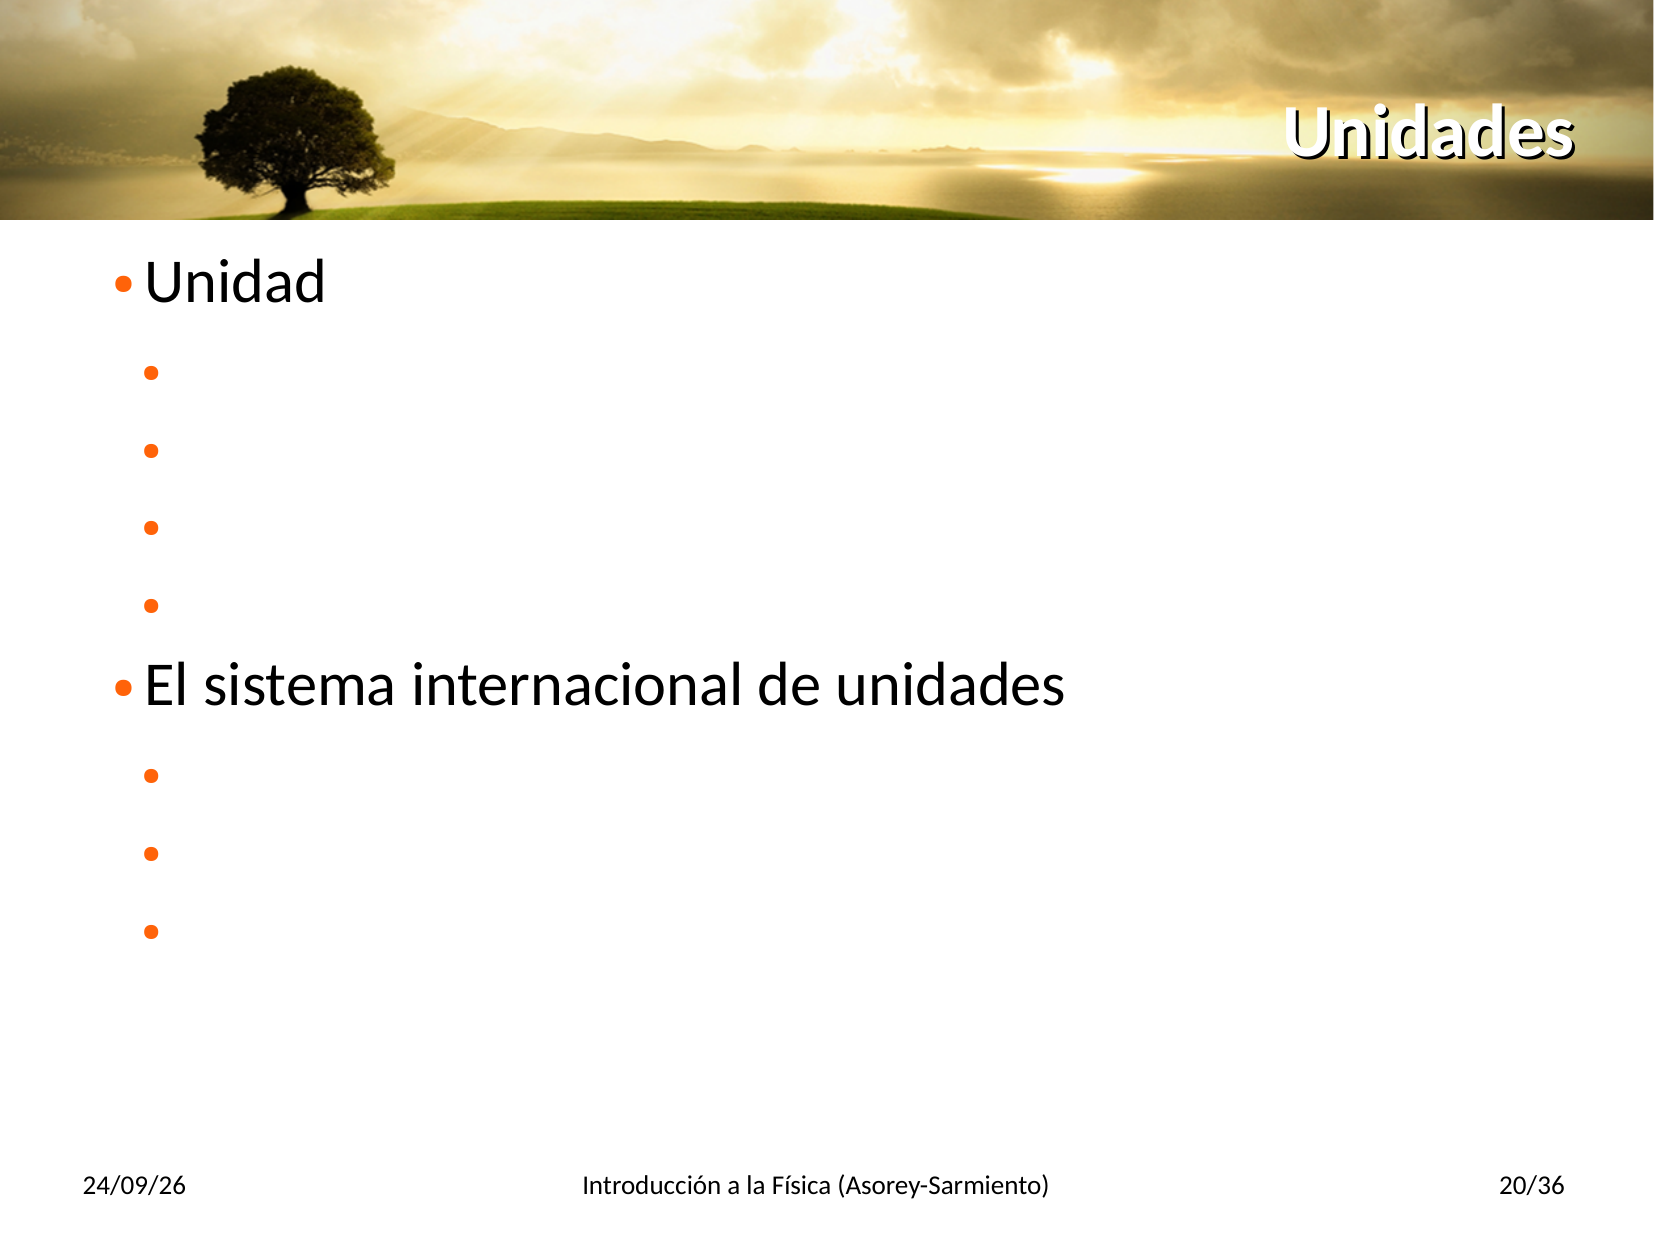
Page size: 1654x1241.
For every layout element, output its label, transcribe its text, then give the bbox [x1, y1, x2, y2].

title Unidades [86, 49, 1576, 226]
picture [0, 0, 1654, 220]
list Unidad El sistema internacional de unidades [82, 255, 1571, 1156]
